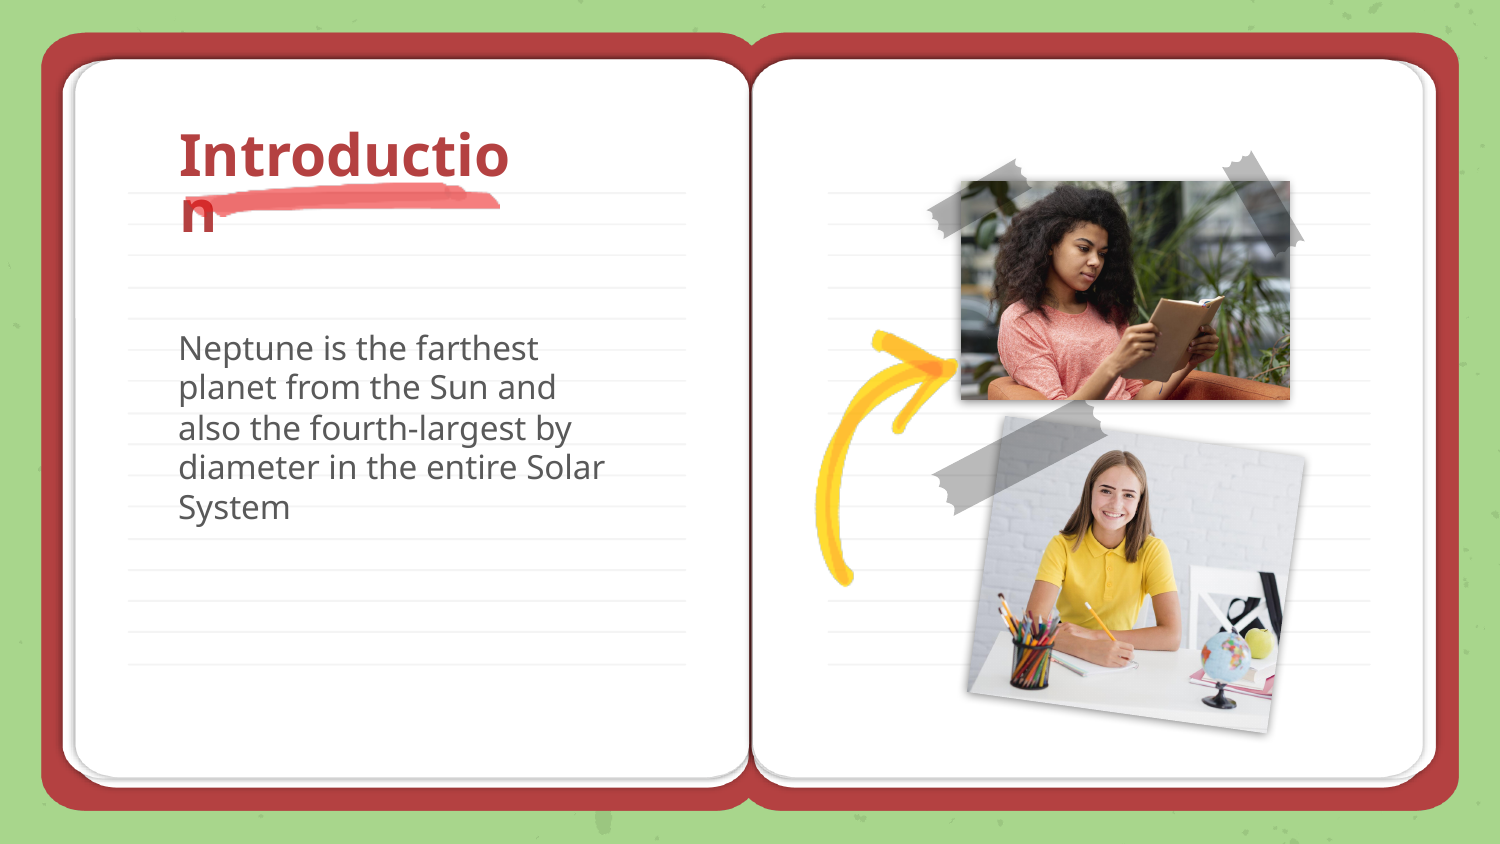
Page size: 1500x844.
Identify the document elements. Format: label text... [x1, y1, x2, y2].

picture [41, 32, 1459, 811]
text_box [926, 158, 1033, 240]
list Neptune is the farthest planet from the Sun and also the fourth-largest by diameter in the entire Solar System [163, 311, 640, 685]
text_box [1222, 150, 1305, 258]
title Introduction [164, 116, 559, 211]
text_box [938, 400, 1109, 516]
